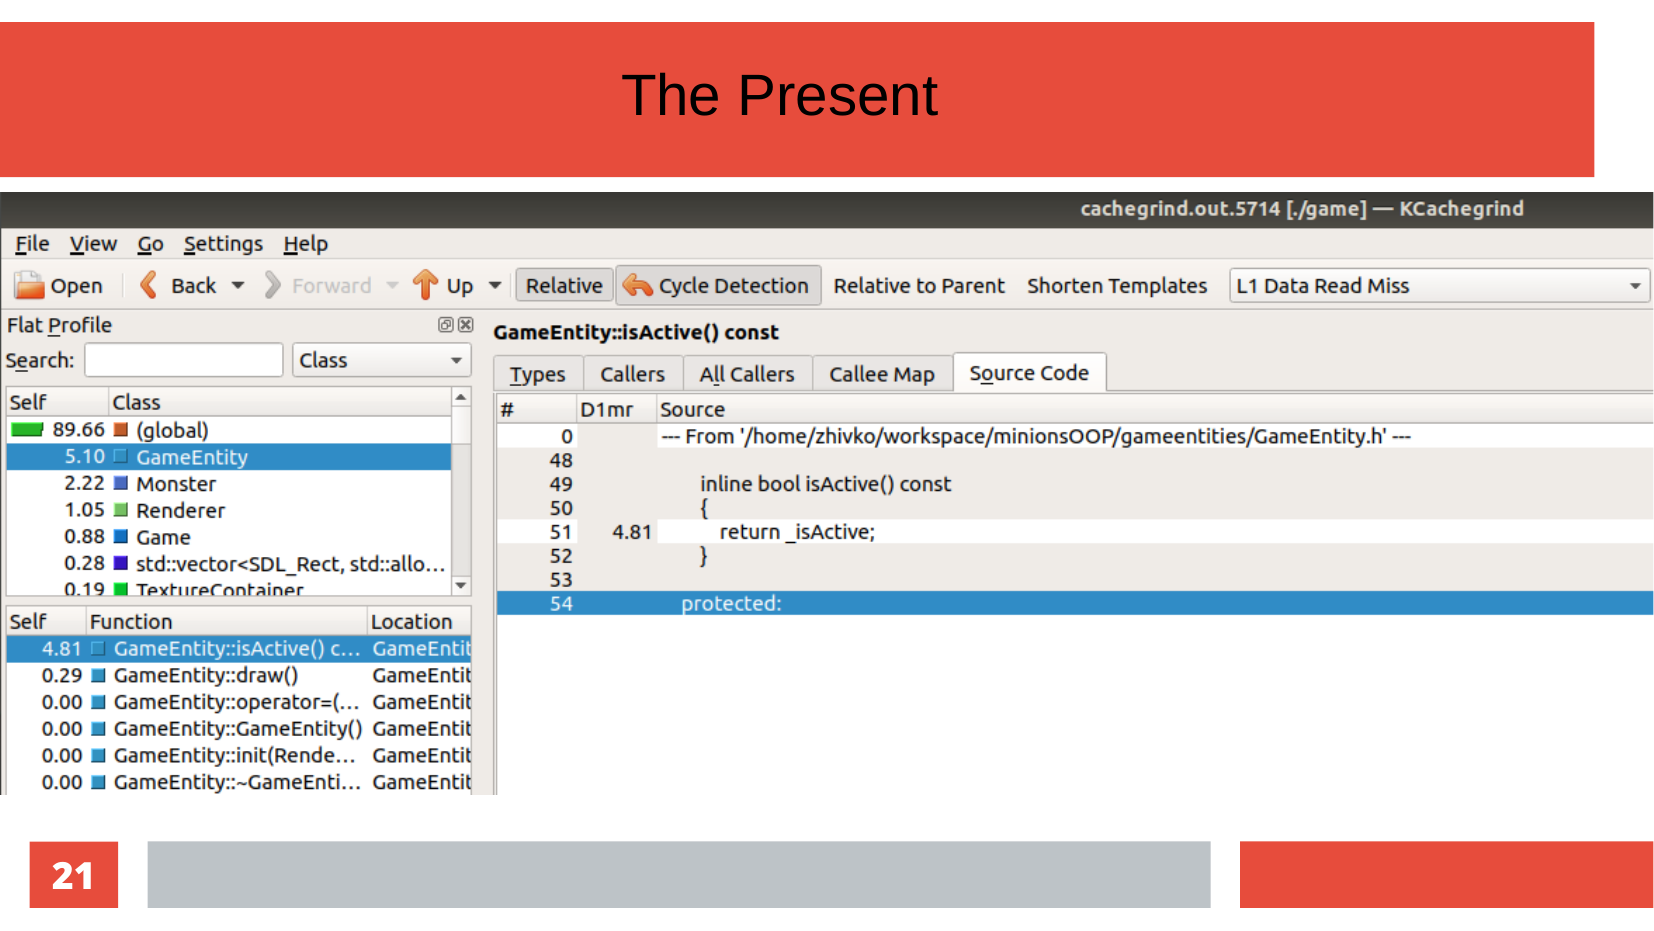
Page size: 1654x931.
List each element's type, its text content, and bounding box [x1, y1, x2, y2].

picture [0, 192, 1654, 796]
text_box The Present [270, 55, 1291, 136]
